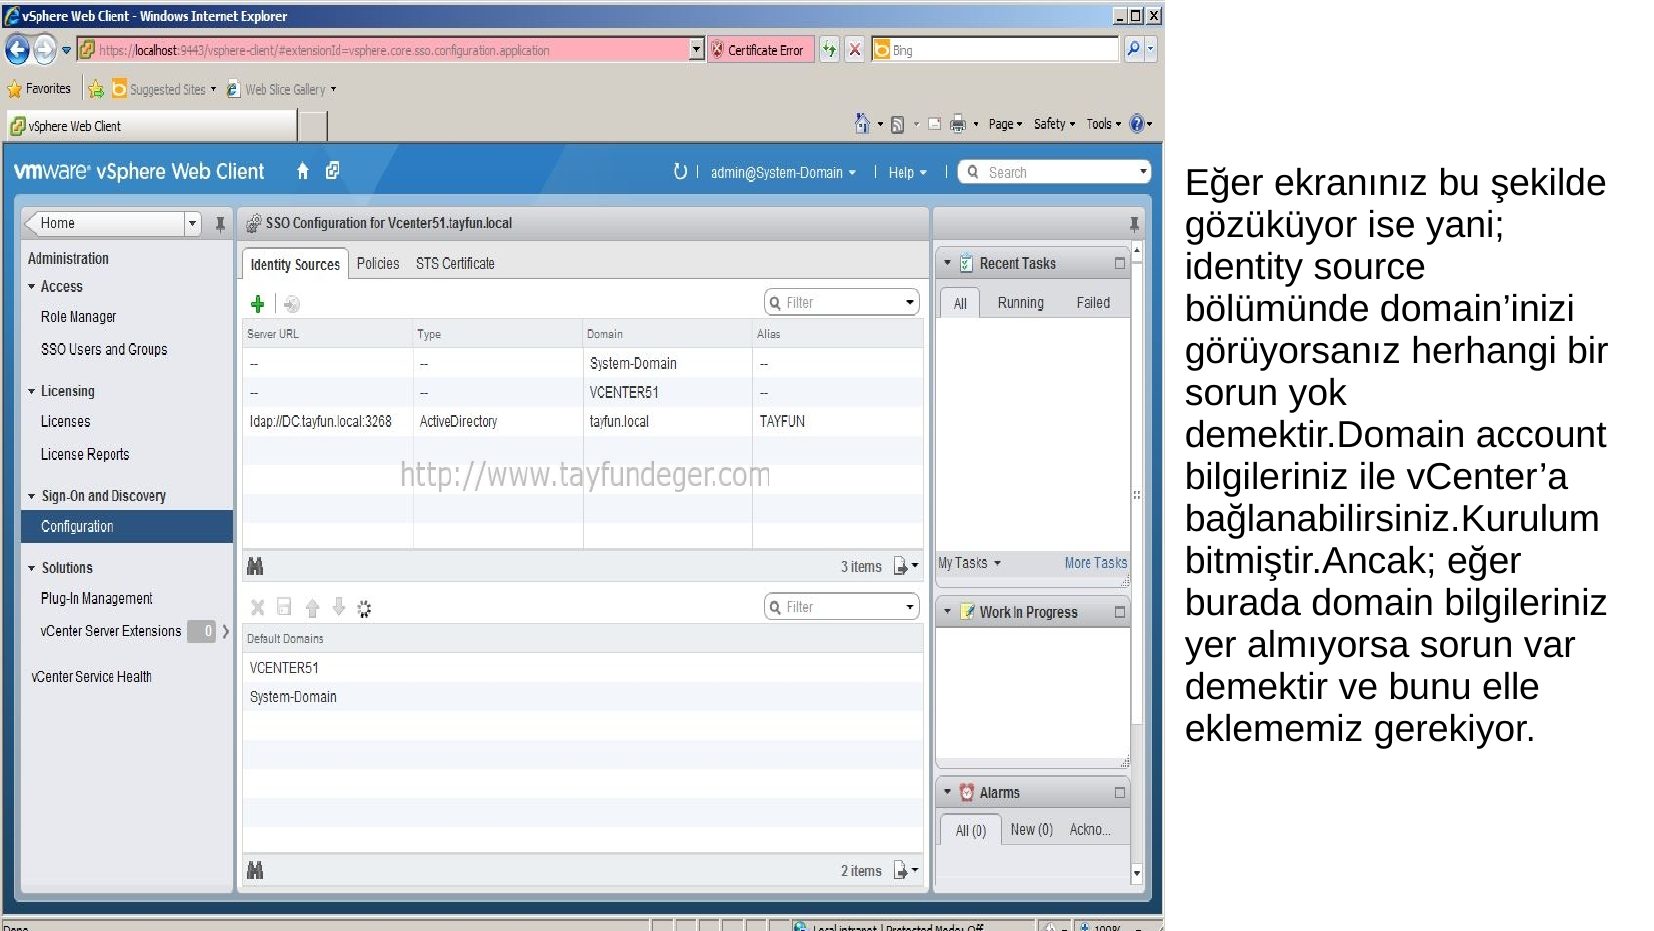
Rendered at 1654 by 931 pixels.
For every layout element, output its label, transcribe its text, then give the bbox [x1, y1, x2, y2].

text_box Eğer ekranınız bu şekilde gözüküyor ise yani; identity source bölümünde domain’inizi görüyorsanız herhangi bir sorun yok demektir.Domain account bilgileriniz ile vCenter’a bağlanabilirsiniz.Kurulum bitmiştir.Ancak; eğer burada domain bilgileriniz yer almıyorsa sorun var demektir ve bunu elle eklememiz gerekiyor. [1170, 153, 1636, 751]
picture [0, 0, 1165, 931]
